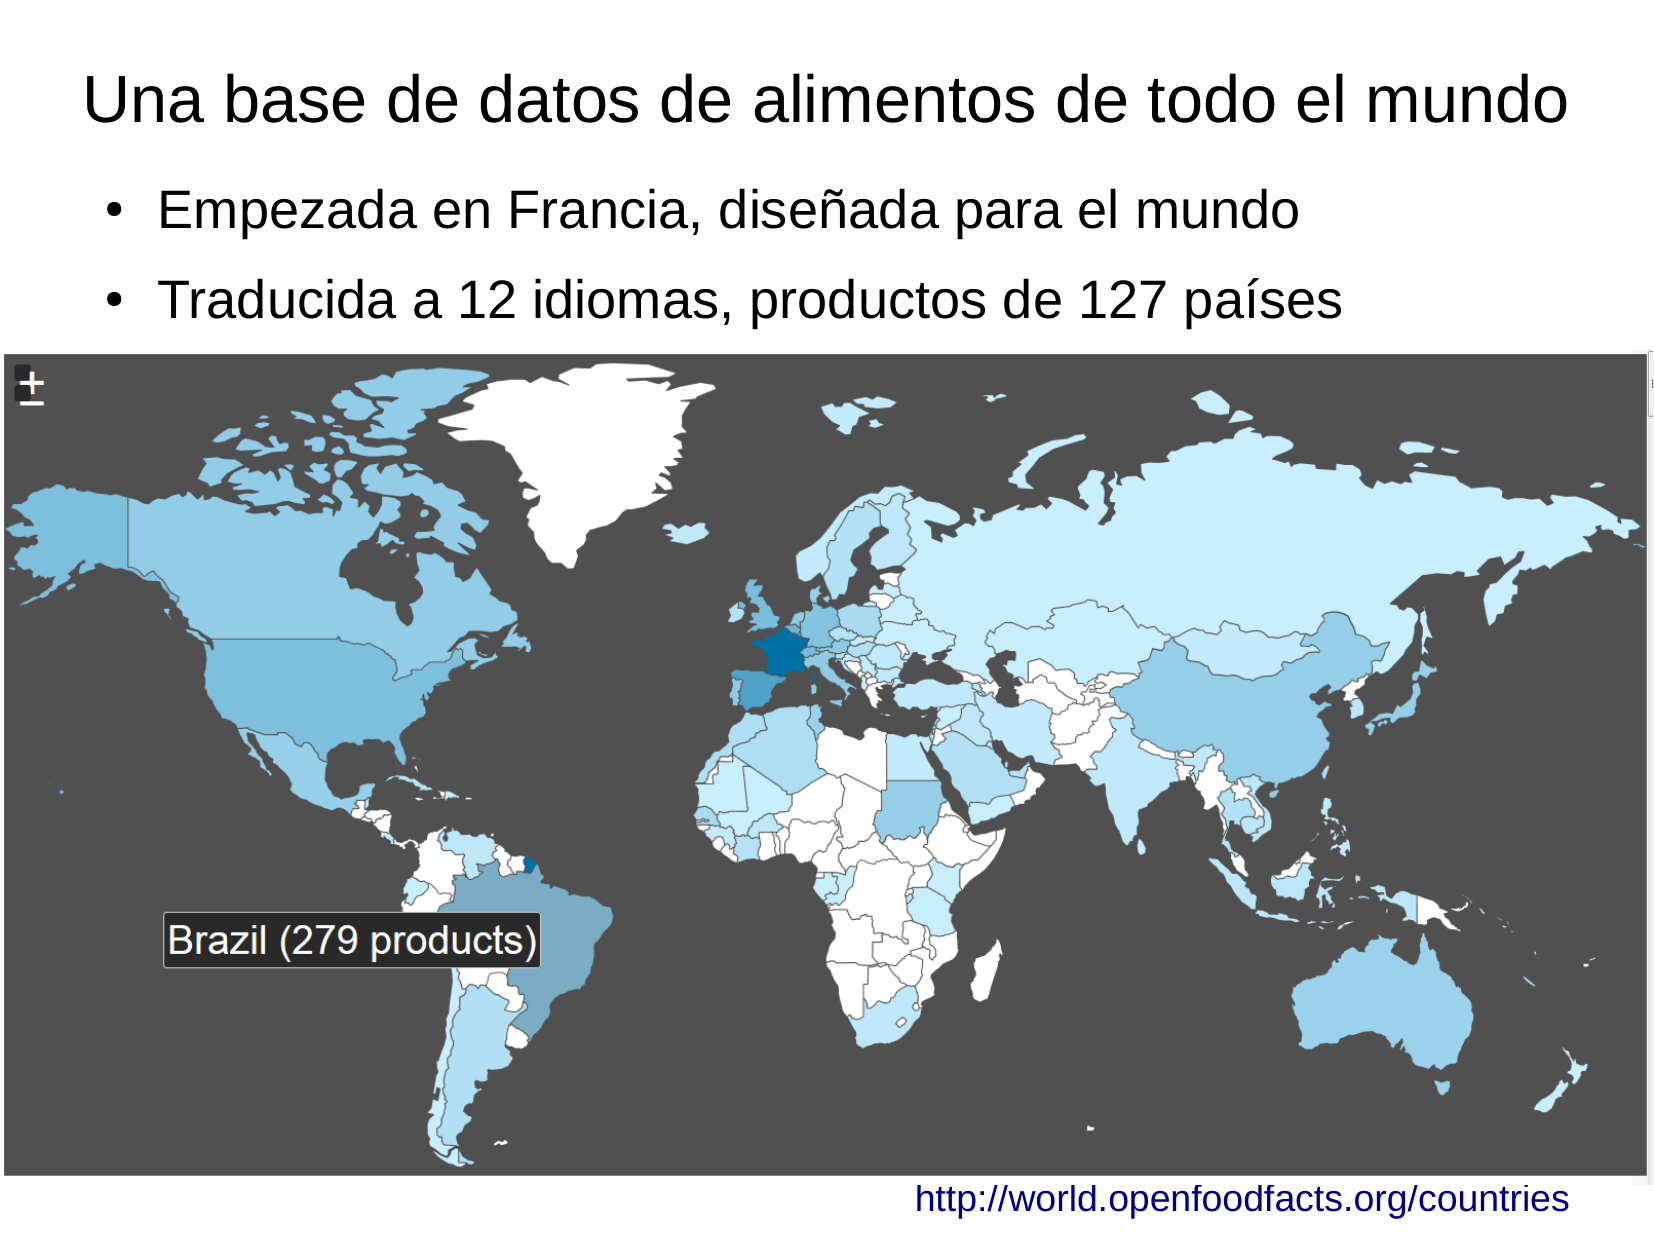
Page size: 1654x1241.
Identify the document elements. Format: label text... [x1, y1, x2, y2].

picture [0, 349, 1654, 1186]
list Empezada en Francia, diseñada para el mundo Traducida a 12 idiomas, productos de 127 países [86, 180, 1576, 349]
text_box http://world.openfoodfacts.org/countries [900, 1186, 1654, 1241]
title Una base de datos de alimentos de todo el mundo [63, 49, 1590, 151]
